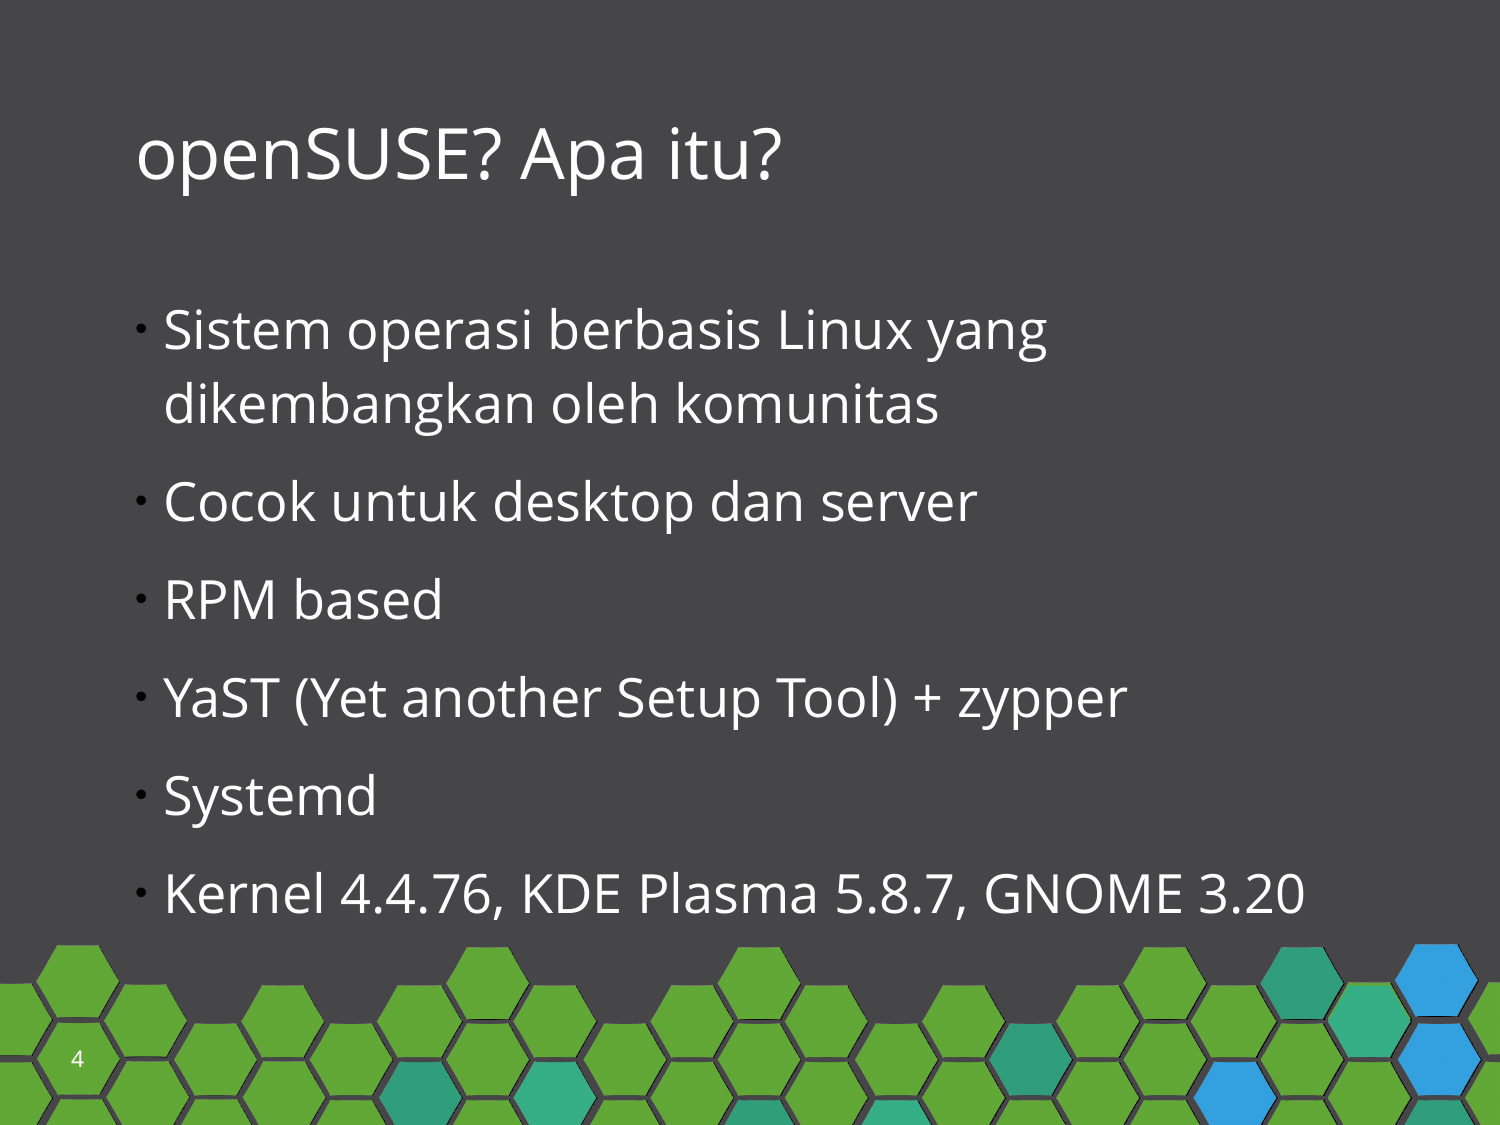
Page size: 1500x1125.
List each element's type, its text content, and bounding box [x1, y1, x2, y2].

picture [0, 944, 1500, 1125]
list Sistem operasi berbasis Linux yang dikembangkan oleh komunitas Cocok untuk desktop dan server RPM based YaST (Yet another Setup Tool) + zypper Systemd Kernel 4.4.76, KDE Plasma 5.8.7, GNOME 3.20 [135, 291, 1372, 945]
title openSUSE? Apa itu? [135, 71, 1372, 234]
